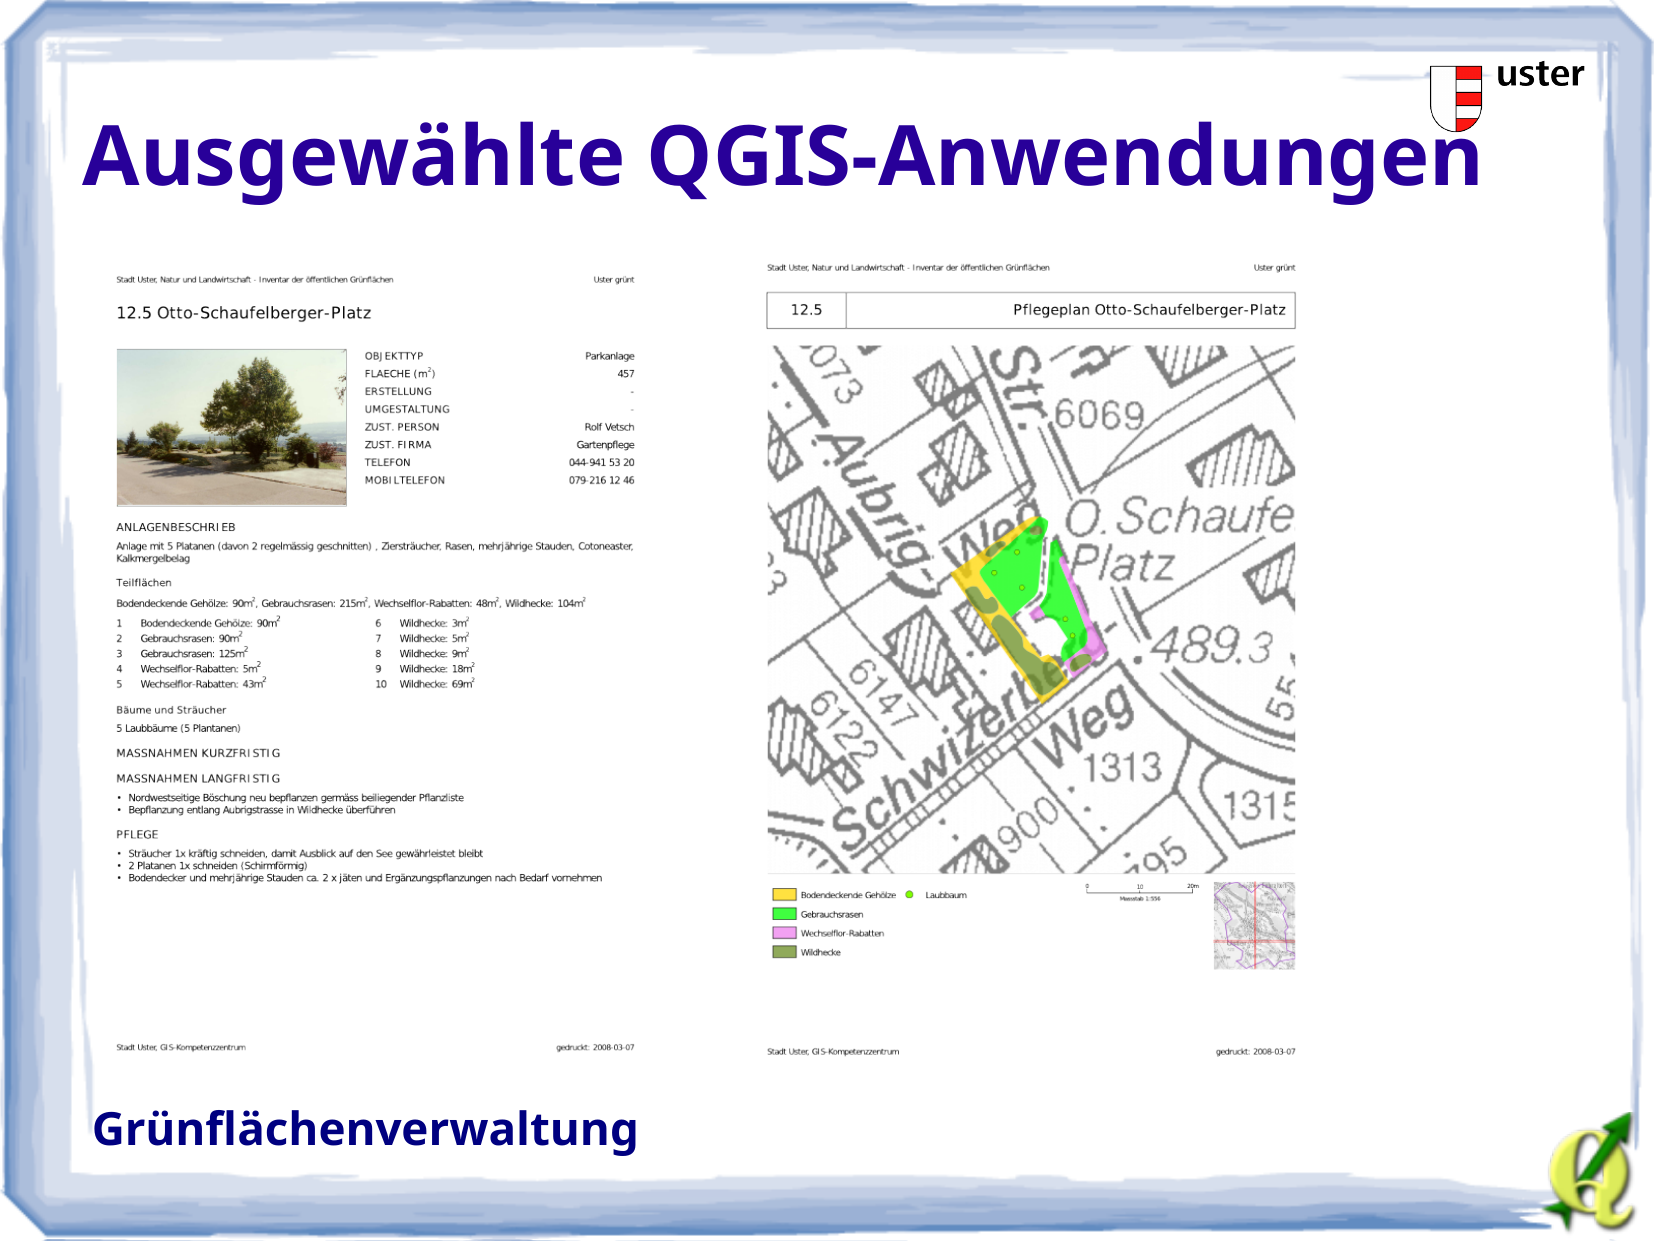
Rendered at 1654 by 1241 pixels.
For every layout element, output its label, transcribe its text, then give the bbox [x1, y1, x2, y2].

title Ausgewählte QGIS-Anwendungen [82, 56, 1571, 250]
picture [0, 0, 1654, 1241]
text_box Grünflächenverwaltung [77, 1089, 609, 1158]
